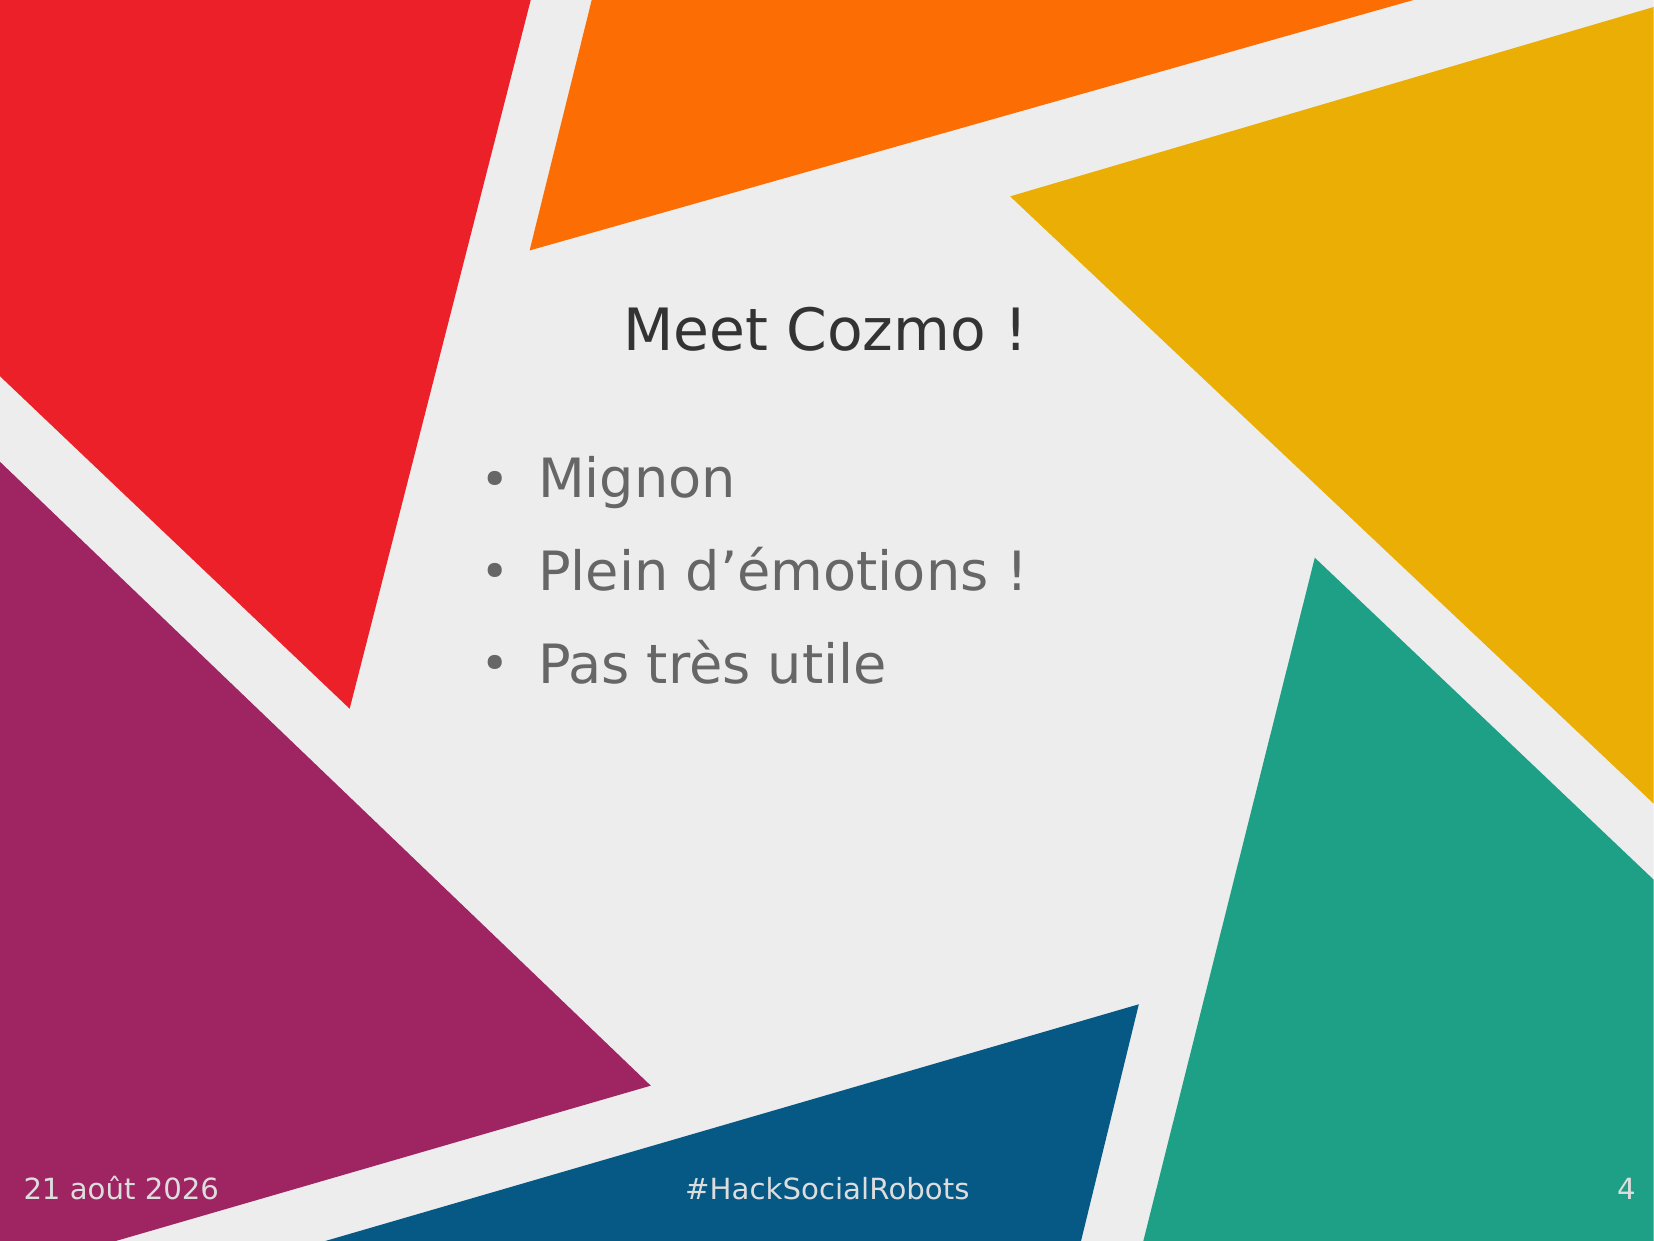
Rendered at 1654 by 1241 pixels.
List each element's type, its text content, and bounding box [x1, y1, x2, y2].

title Meet Cozmo ! [467, 226, 1185, 434]
list Mignon Plein d’émotions ! Pas très utile [467, 447, 1191, 1005]
